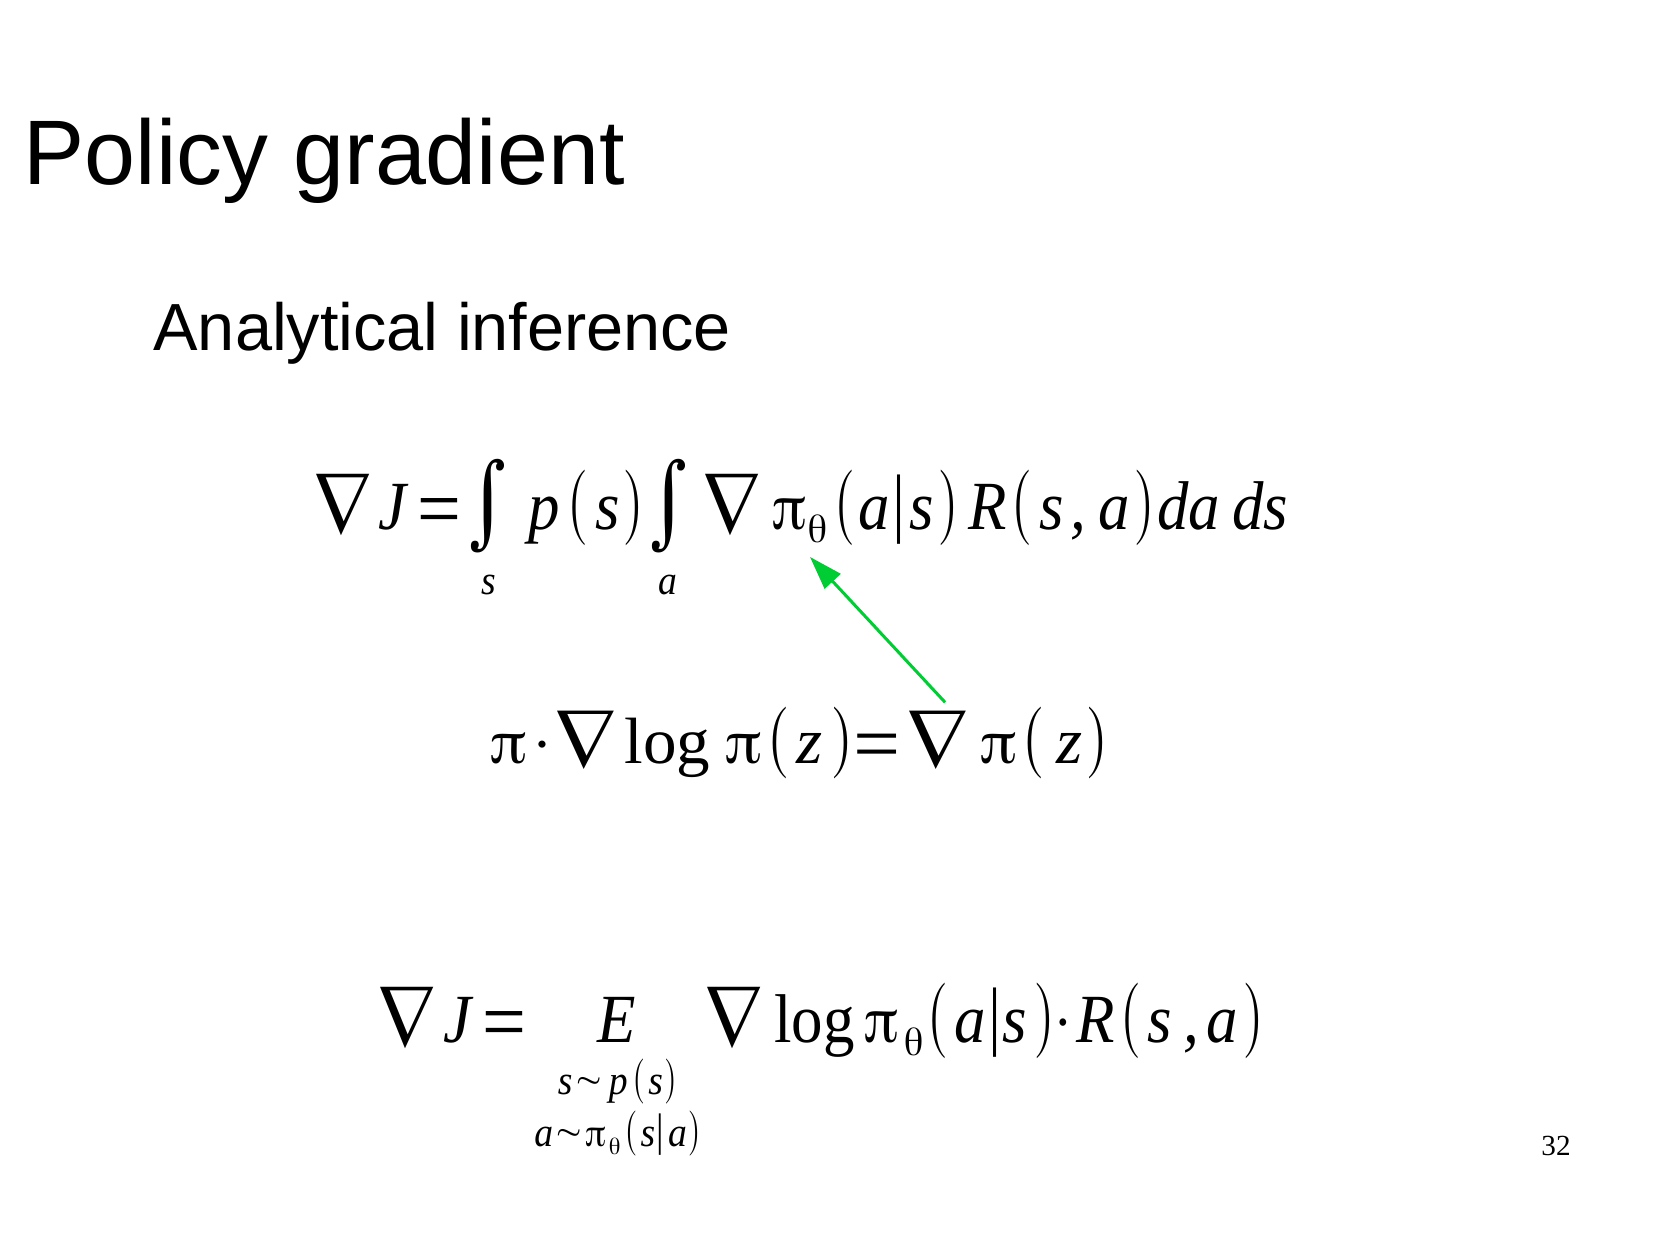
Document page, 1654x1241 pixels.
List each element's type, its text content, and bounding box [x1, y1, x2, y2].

chart [296, 452, 1303, 604]
chart [361, 977, 1278, 1158]
title Policy gradient [23, 49, 1512, 257]
list Analytical inference [82, 290, 1571, 1010]
chart [473, 702, 1126, 782]
